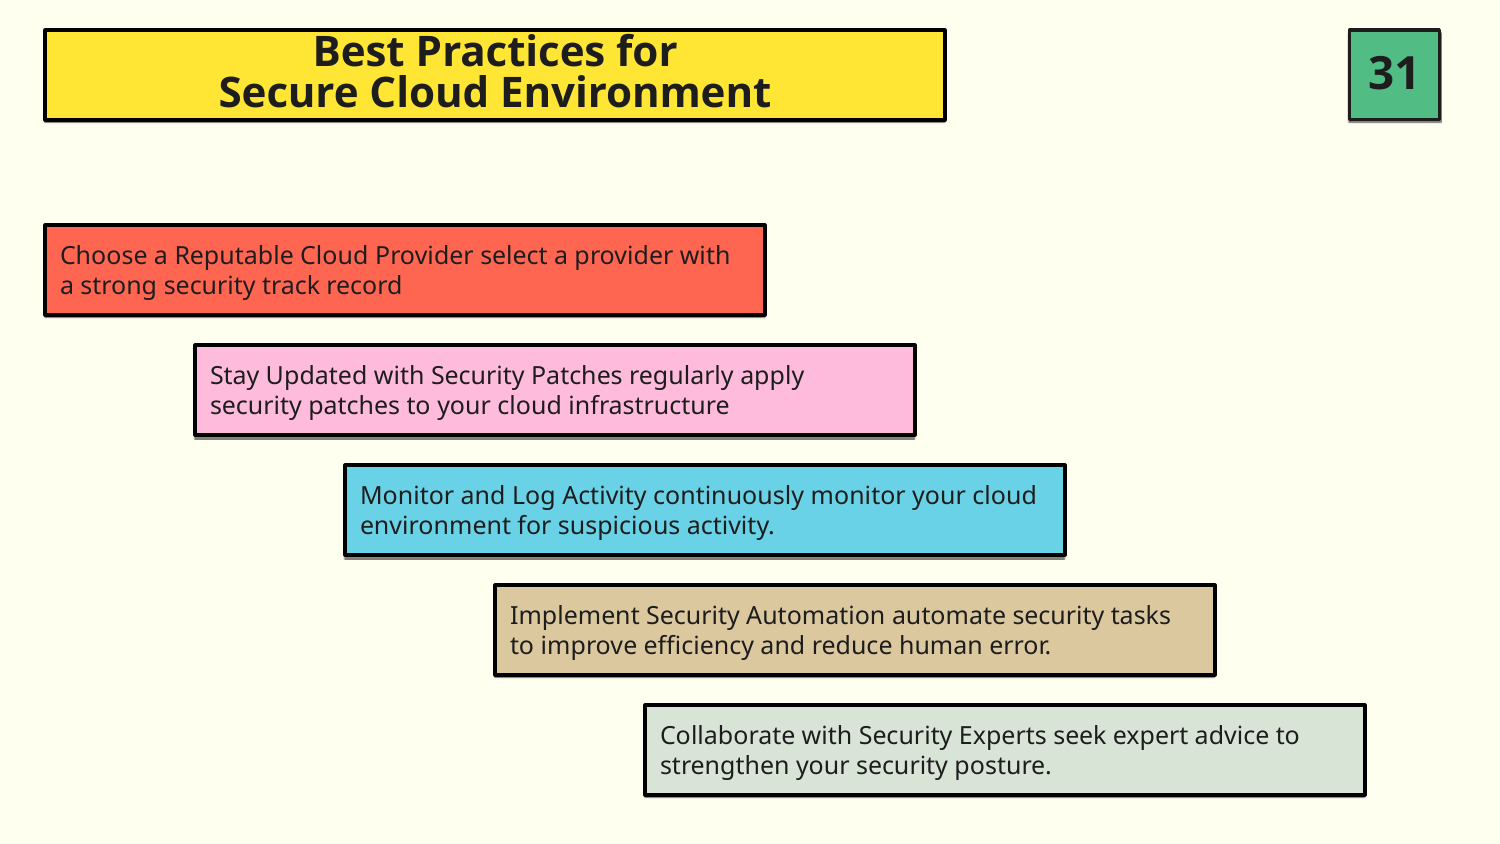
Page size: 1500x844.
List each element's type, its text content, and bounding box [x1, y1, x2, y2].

list Choose a Reputable Cloud Provider select a provider with a strong security track record [45, 225, 765, 315]
list Collaborate with Security Experts seek expert advice to strengthen your security posture. [645, 705, 1365, 795]
list Stay Updated with Security Patches regularly apply security patches to your cloud infrastructure [195, 345, 915, 435]
title Best Practices for Secure Cloud Environment [45, 30, 945, 120]
list Implement Security Automation automate security tasks to improve efficiency and reduce human error. [495, 585, 1215, 675]
list Monitor and Log Activity continuously monitor your cloud environment for suspicious activity. [345, 465, 1065, 555]
